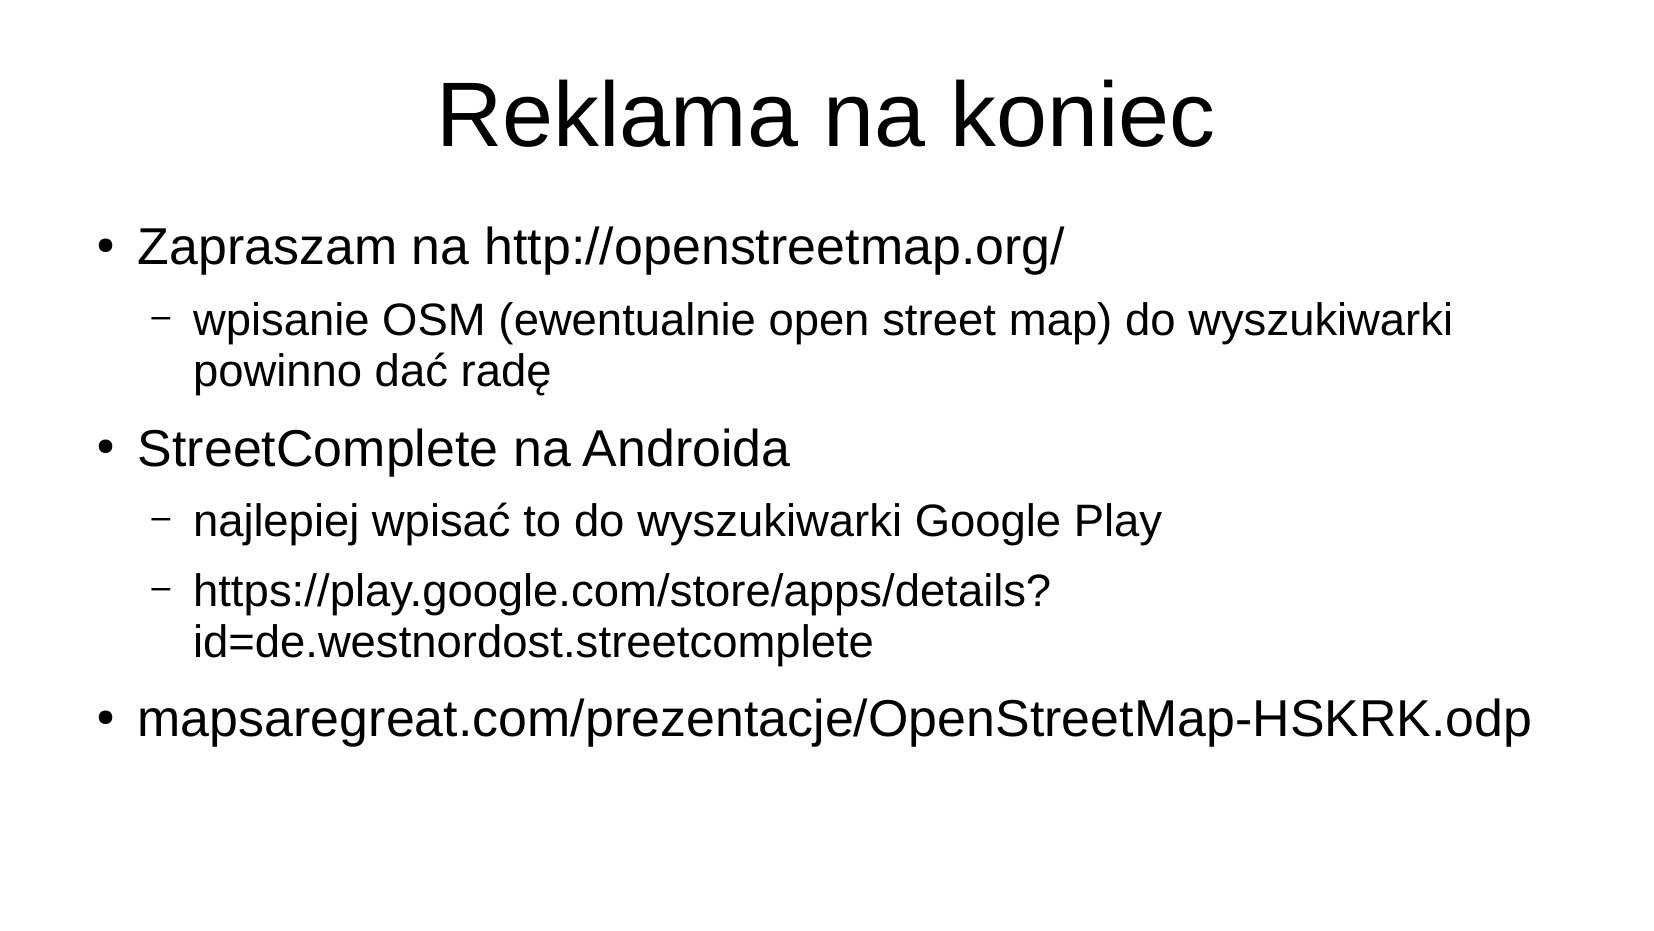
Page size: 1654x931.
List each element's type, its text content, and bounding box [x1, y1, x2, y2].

title Reklama na koniec [82, 37, 1571, 193]
list Zapraszam na http://openstreetmap.org/ wpisanie OSM (ewentualnie open street map) do wyszukiwarki powinno dać radę StreetComplete na Androida najlepiej wpisać to do wyszukiwarki Google Play https://play.google.com/store/apps/details?id=de.westnordost.streetcomplete mapsaregreat.com/prezentacje/OpenStreetMap-HSKRK.odp [82, 217, 1571, 757]
